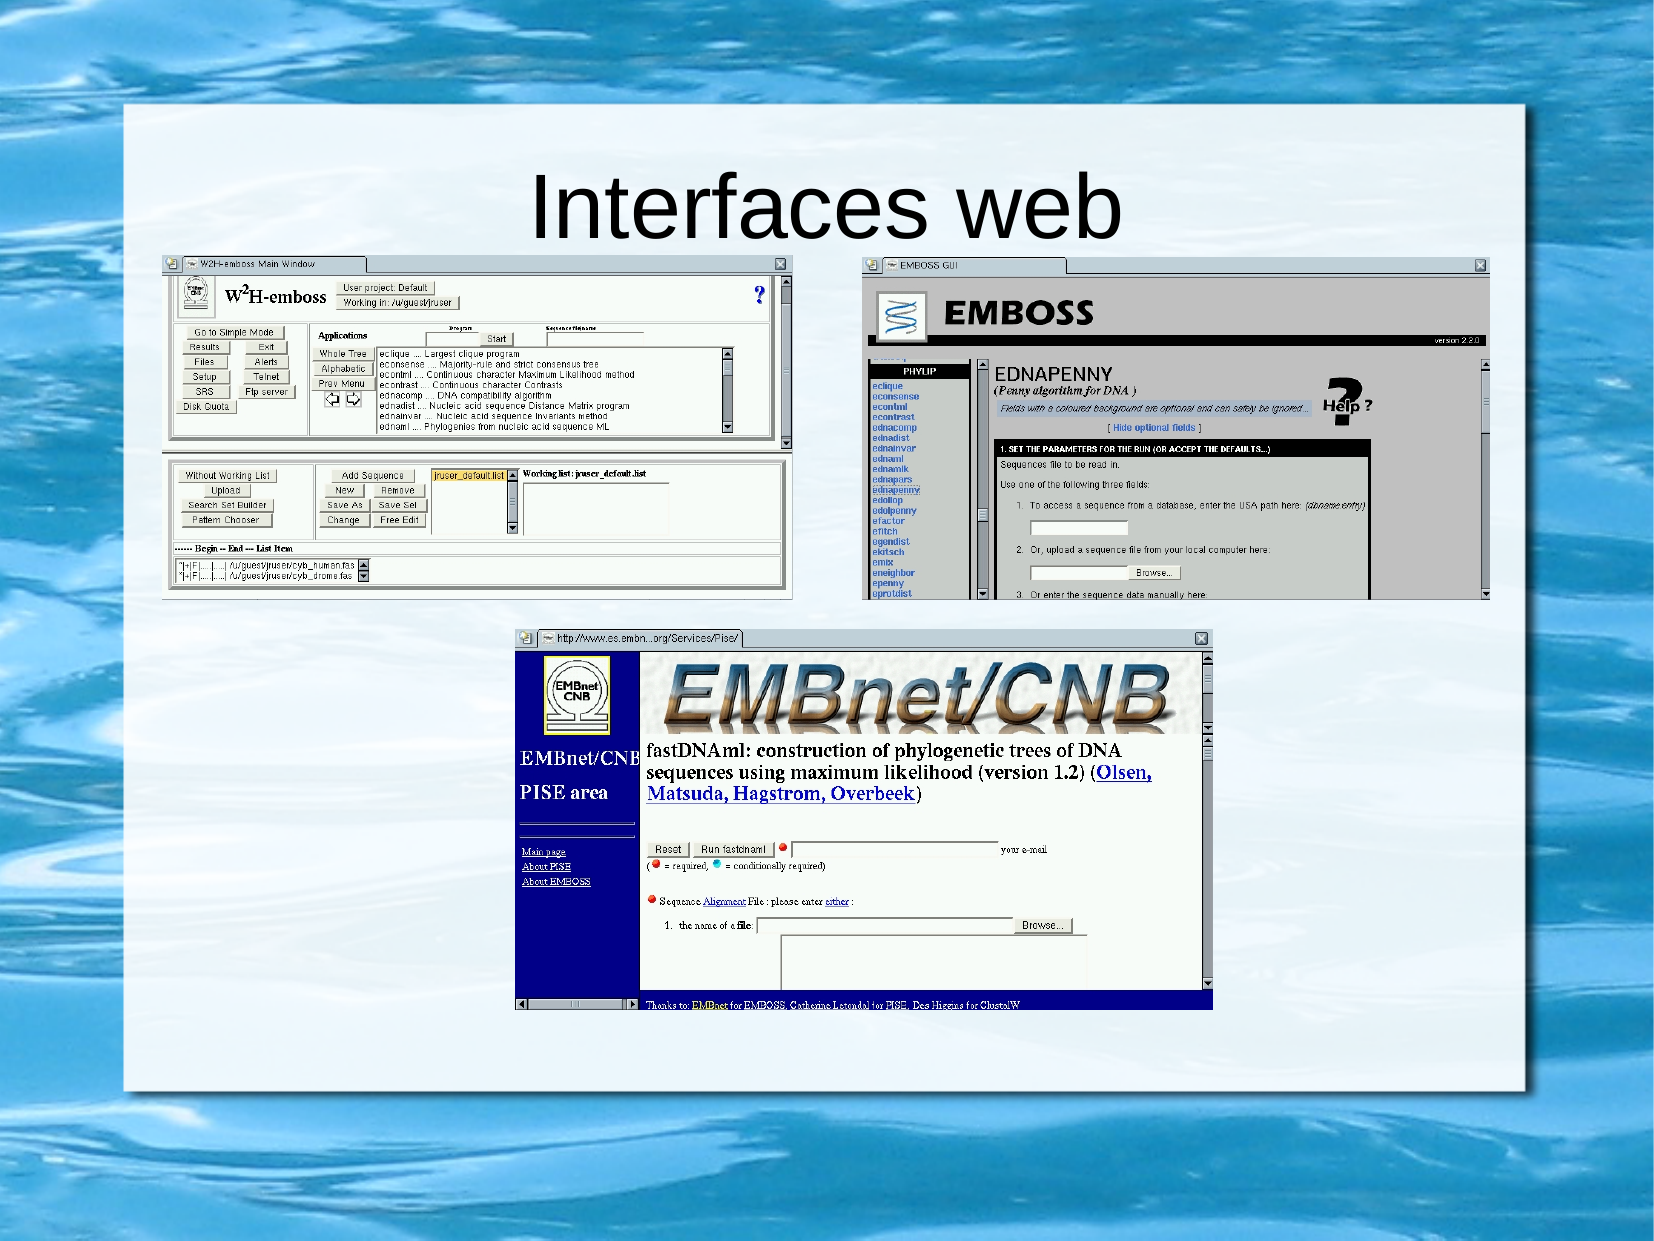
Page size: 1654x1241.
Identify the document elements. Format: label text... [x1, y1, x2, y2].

title Interfaces web [147, 125, 1506, 288]
picture [0, 0, 1654, 1241]
